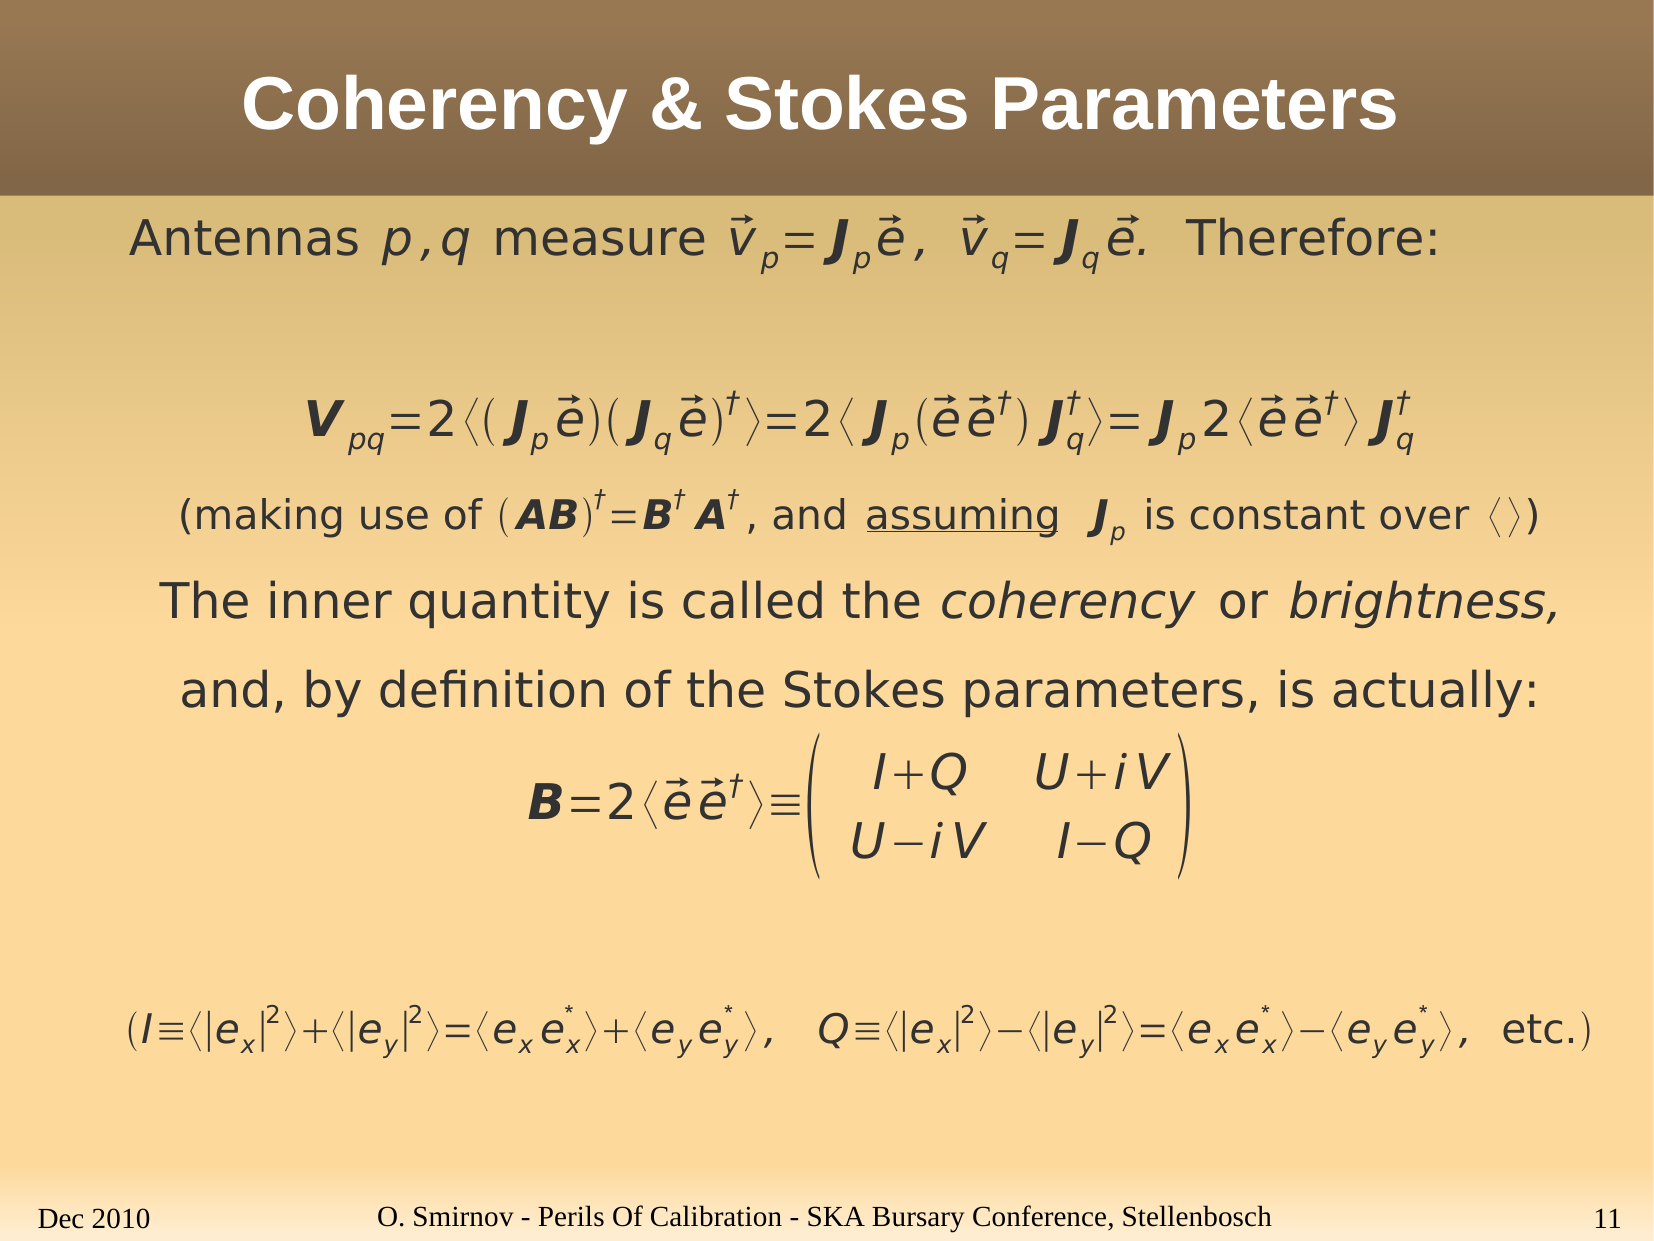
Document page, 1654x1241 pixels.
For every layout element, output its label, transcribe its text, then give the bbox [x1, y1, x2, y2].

picture [0, 0, 1654, 1241]
chart [119, 187, 1599, 1061]
title Coherency & Stokes Parameters [76, 0, 1565, 208]
